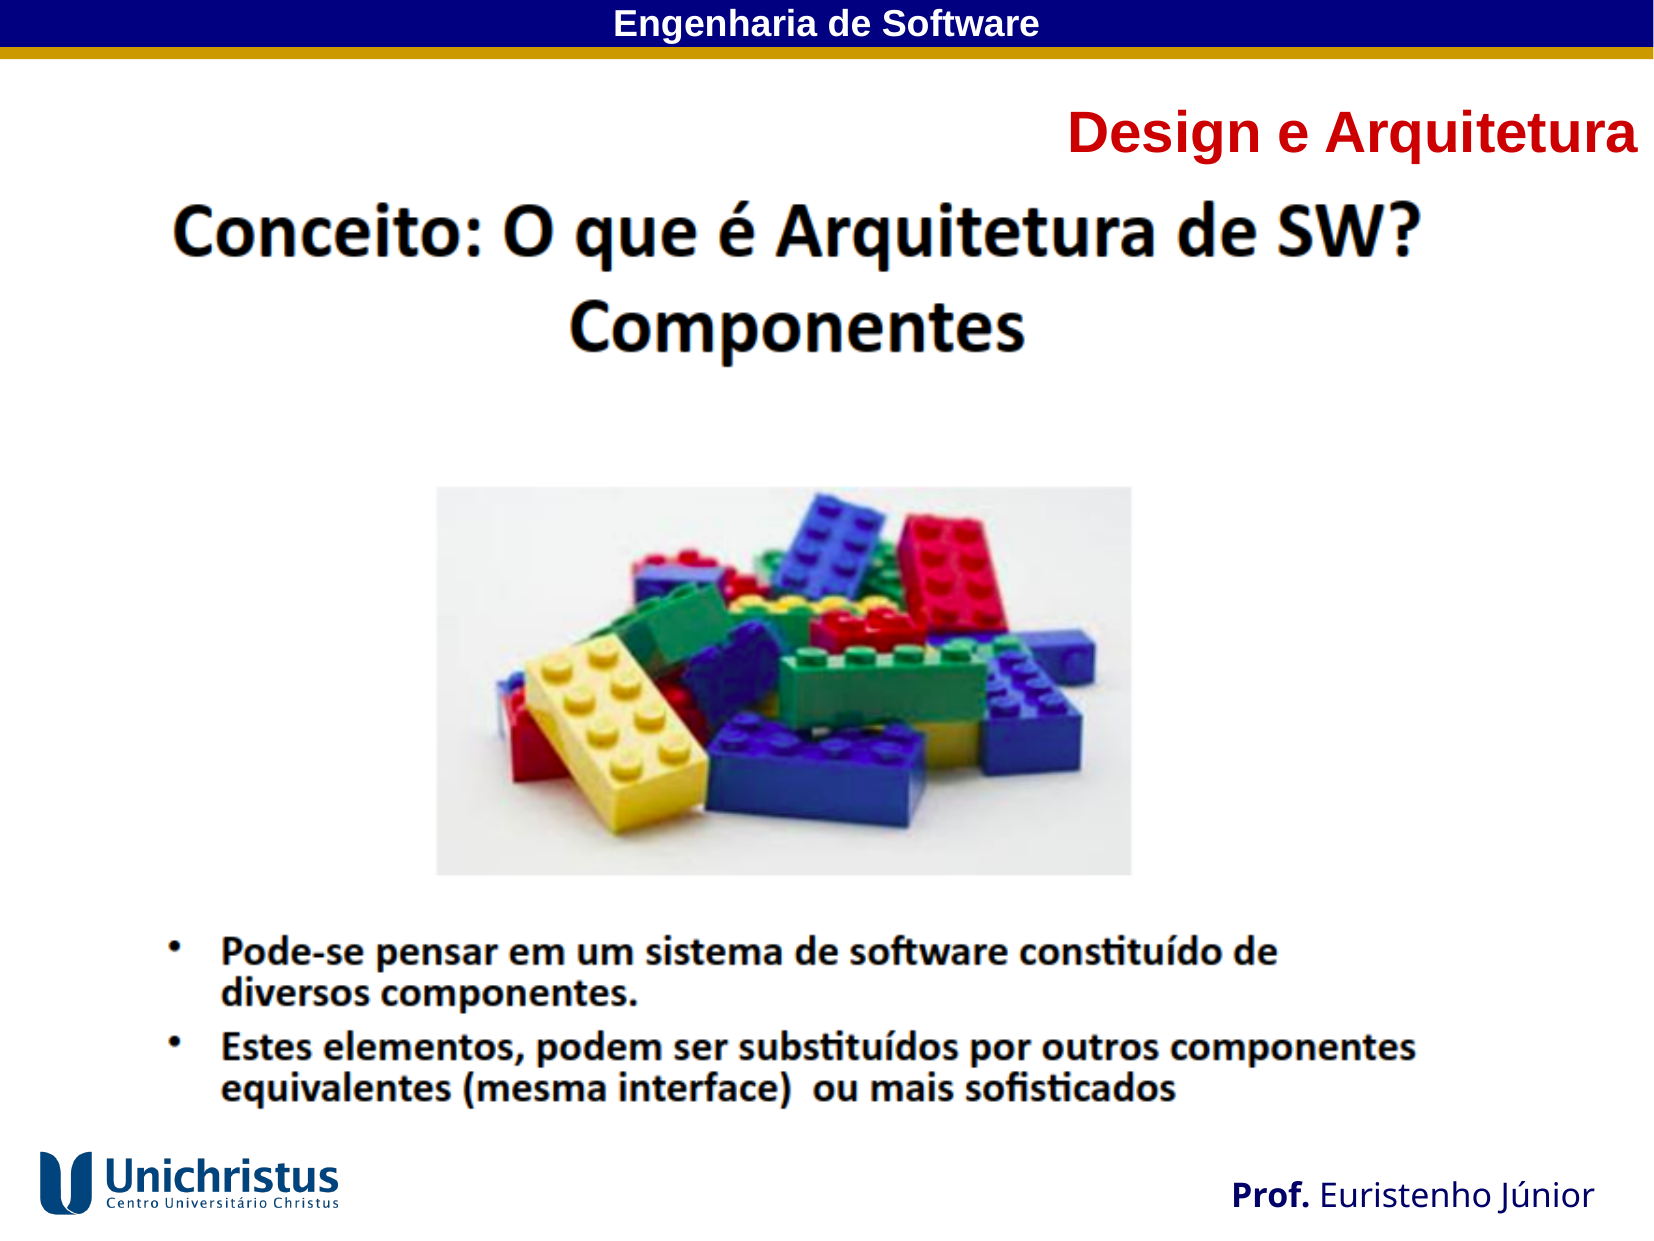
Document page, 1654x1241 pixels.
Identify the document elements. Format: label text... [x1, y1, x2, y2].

text_box Engenharia de Software [0, 0, 1654, 47]
text_box Prof. Euristenho Júnior [1216, 1163, 1654, 1224]
text_box Design e Arquitetura [1052, 92, 1654, 173]
text_box [0, 47, 1654, 60]
picture [35, 1148, 343, 1217]
picture [141, 188, 1449, 1126]
